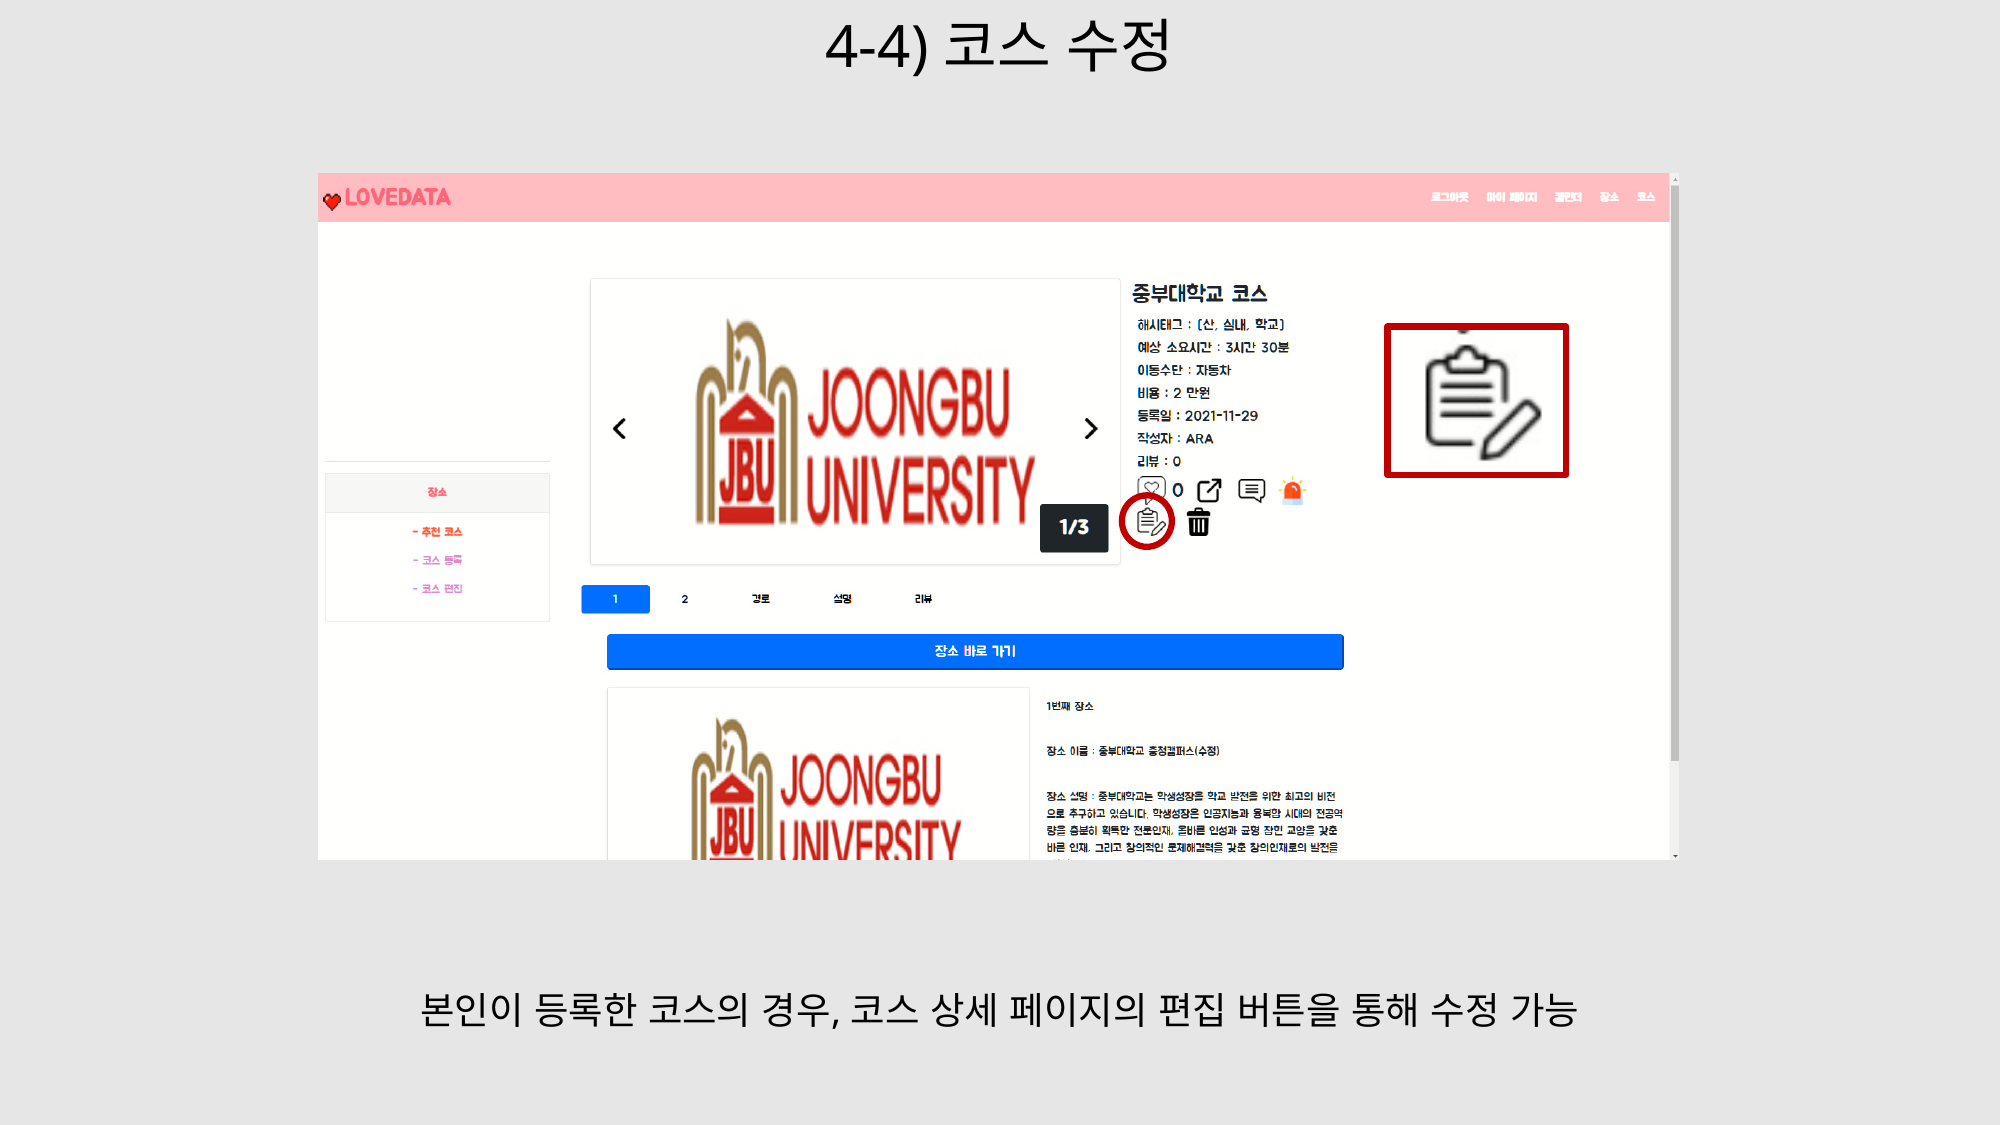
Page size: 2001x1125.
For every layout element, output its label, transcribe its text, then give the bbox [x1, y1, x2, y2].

text_box 4-4) 코스 수정 [564, 2, 1436, 87]
picture [318, 173, 1679, 860]
text_box 본인이 등록한 코스의 경우, 코스 상세 페이지의 편집 버튼을 통해 수정 가능 [405, 979, 1595, 1040]
